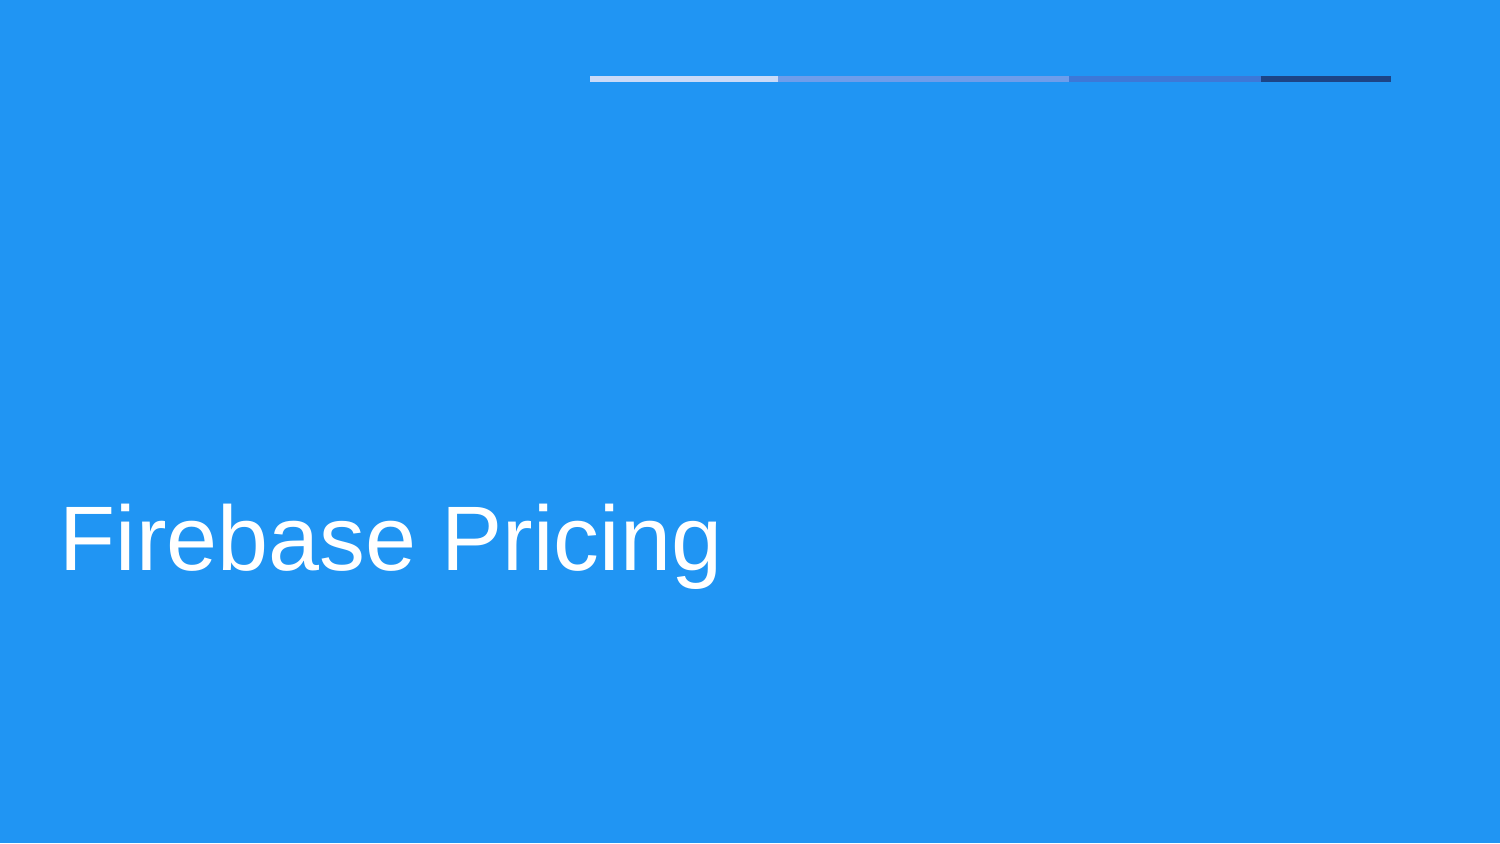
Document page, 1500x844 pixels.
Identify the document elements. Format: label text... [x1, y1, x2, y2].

text_box [0, 0, 1500, 843]
text_box Firebase Pricing [45, 480, 738, 598]
